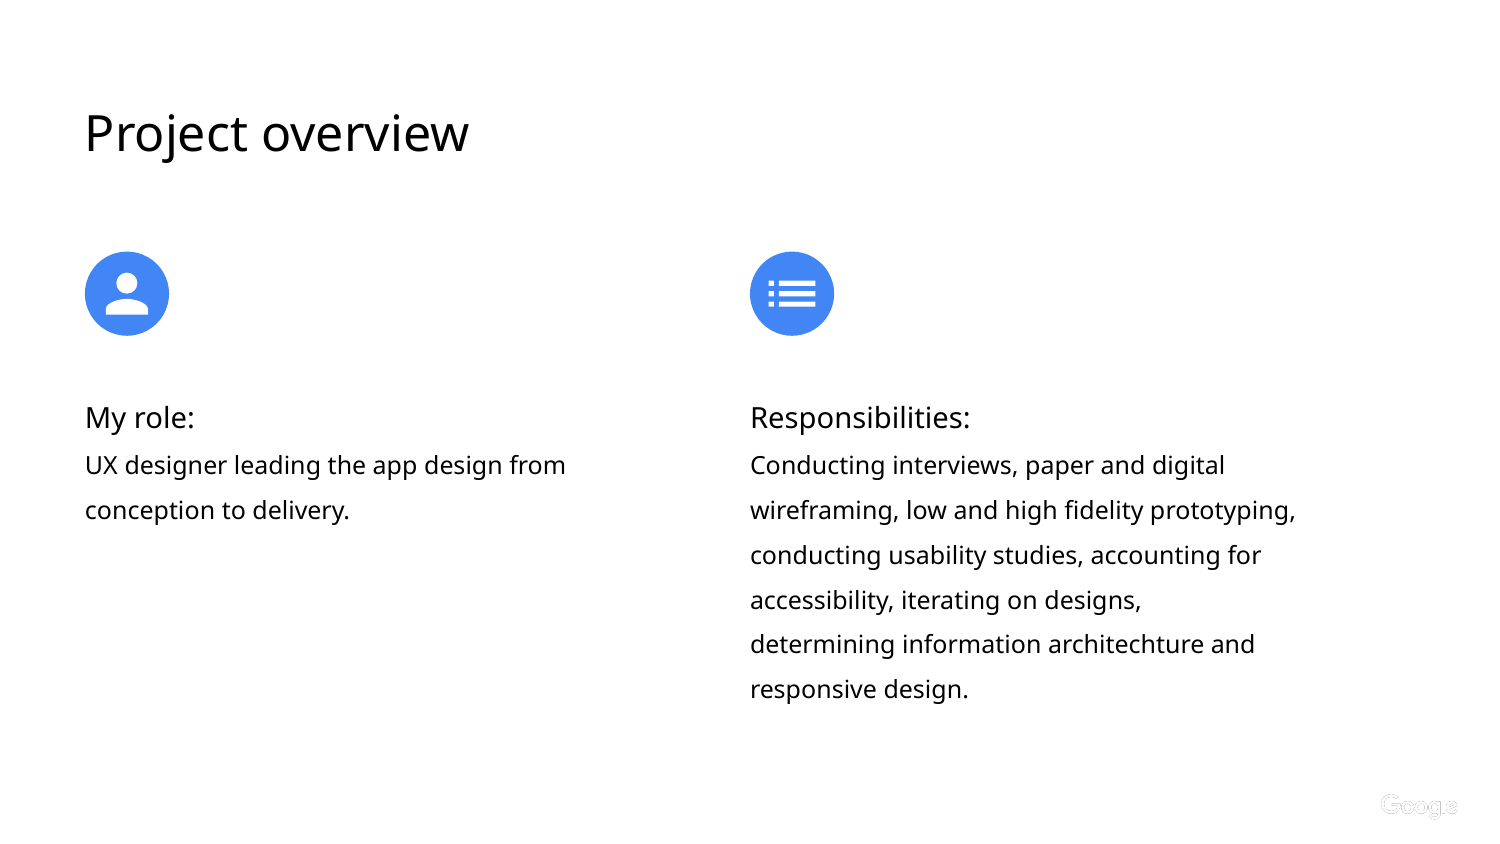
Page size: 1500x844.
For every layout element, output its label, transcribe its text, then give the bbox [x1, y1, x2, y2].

text_box My role: UX designer leading the app design from conception to delivery. [84, 367, 651, 540]
text_box [749, 251, 835, 336]
text_box Project overview [84, 85, 1095, 177]
picture [1381, 794, 1458, 820]
text_box [84, 251, 170, 336]
text_box Responsibilities: Conducting interviews, paper and digital wireframing, low and high fidelity prototyping, conducting usability studies, accounting for accessibility, iterating on designs, determining information architechture and responsive design. [750, 367, 1316, 719]
